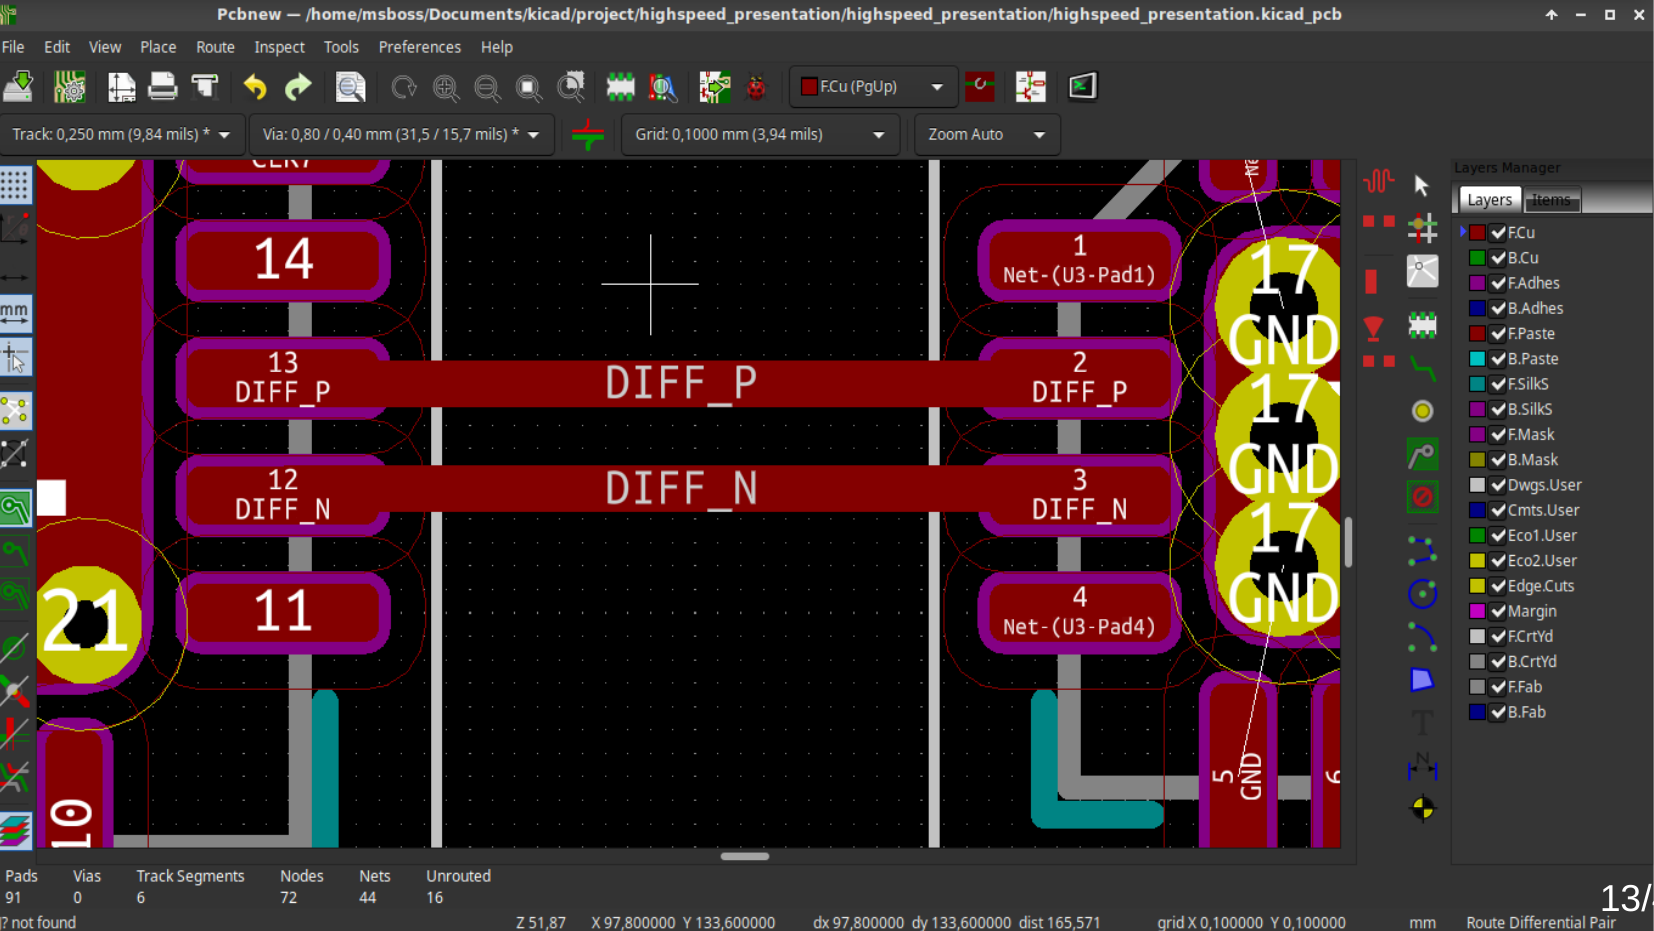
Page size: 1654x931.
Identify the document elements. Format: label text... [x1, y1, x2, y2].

picture [0, 0, 1654, 931]
text_box 1/46 [1515, 870, 1649, 927]
